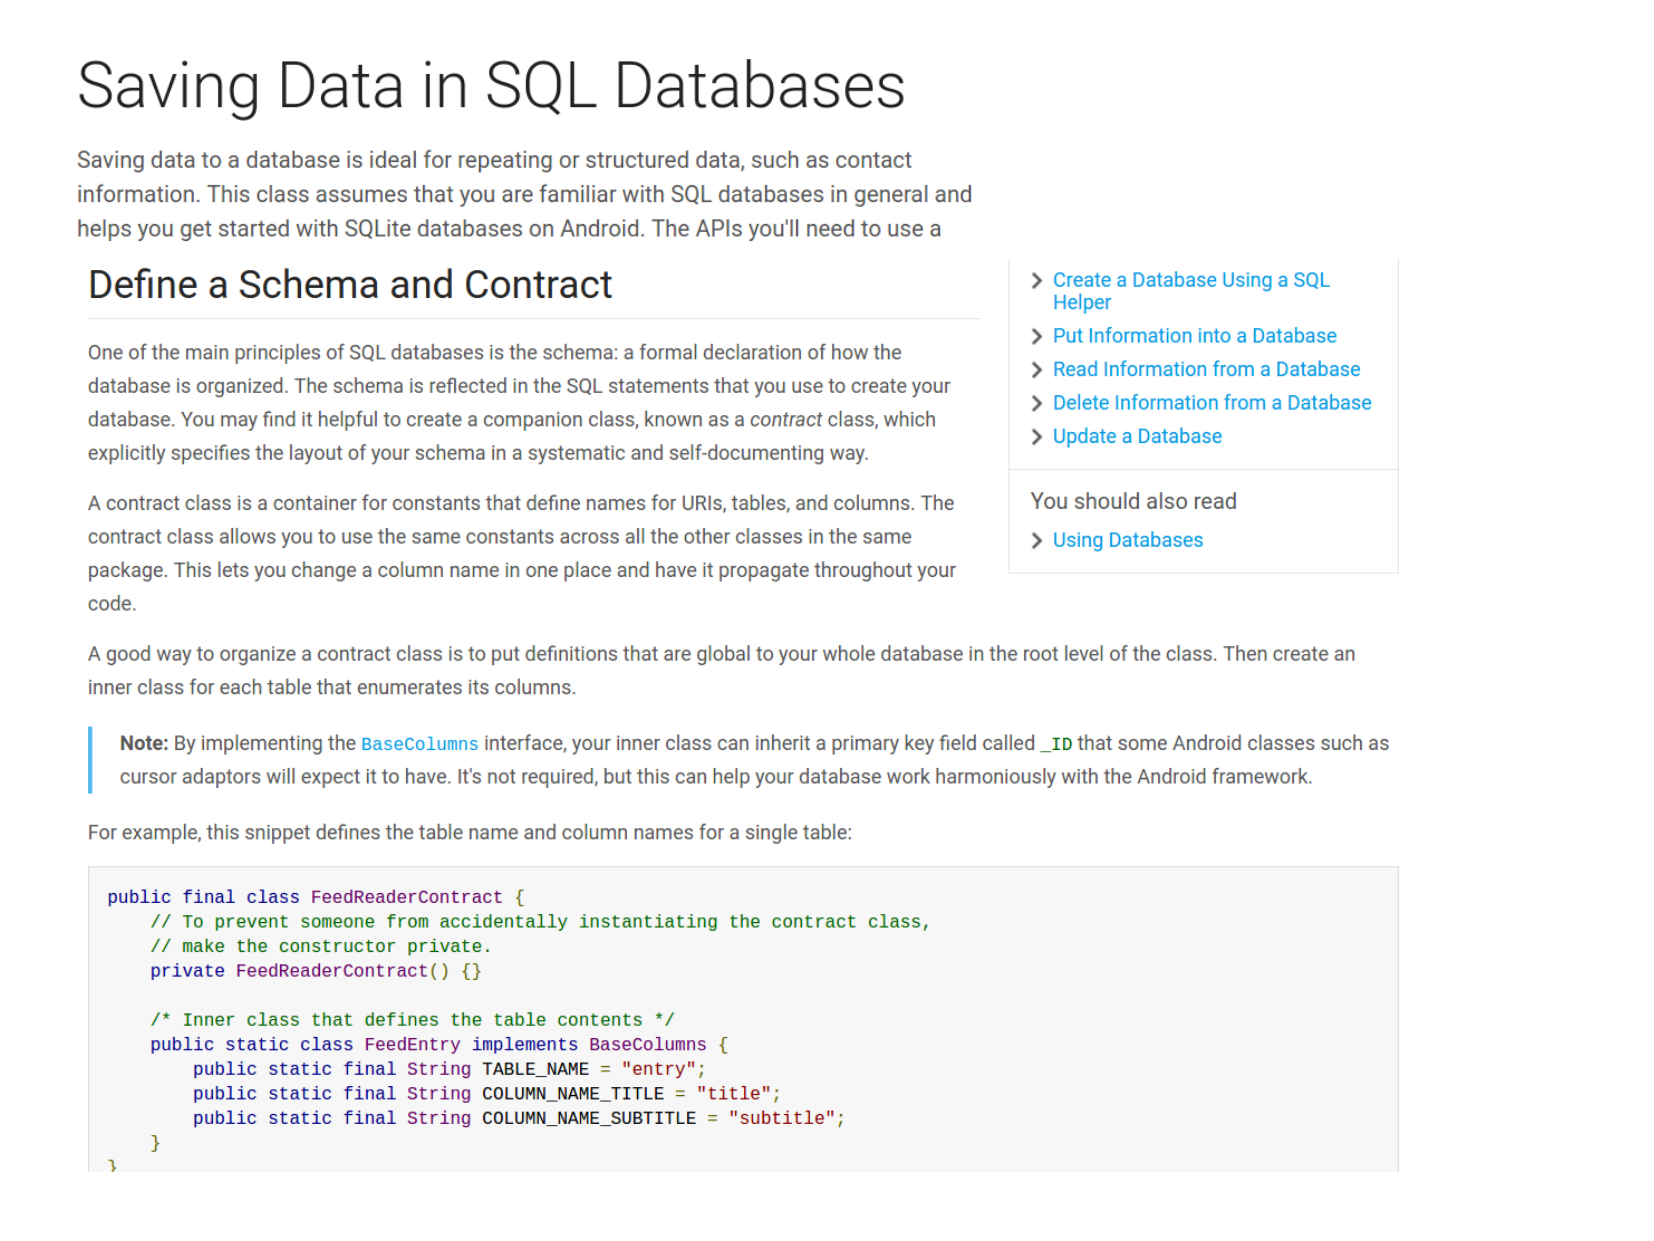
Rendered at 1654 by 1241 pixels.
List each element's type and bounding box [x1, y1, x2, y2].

picture [68, 259, 1418, 1172]
picture [59, 34, 994, 249]
